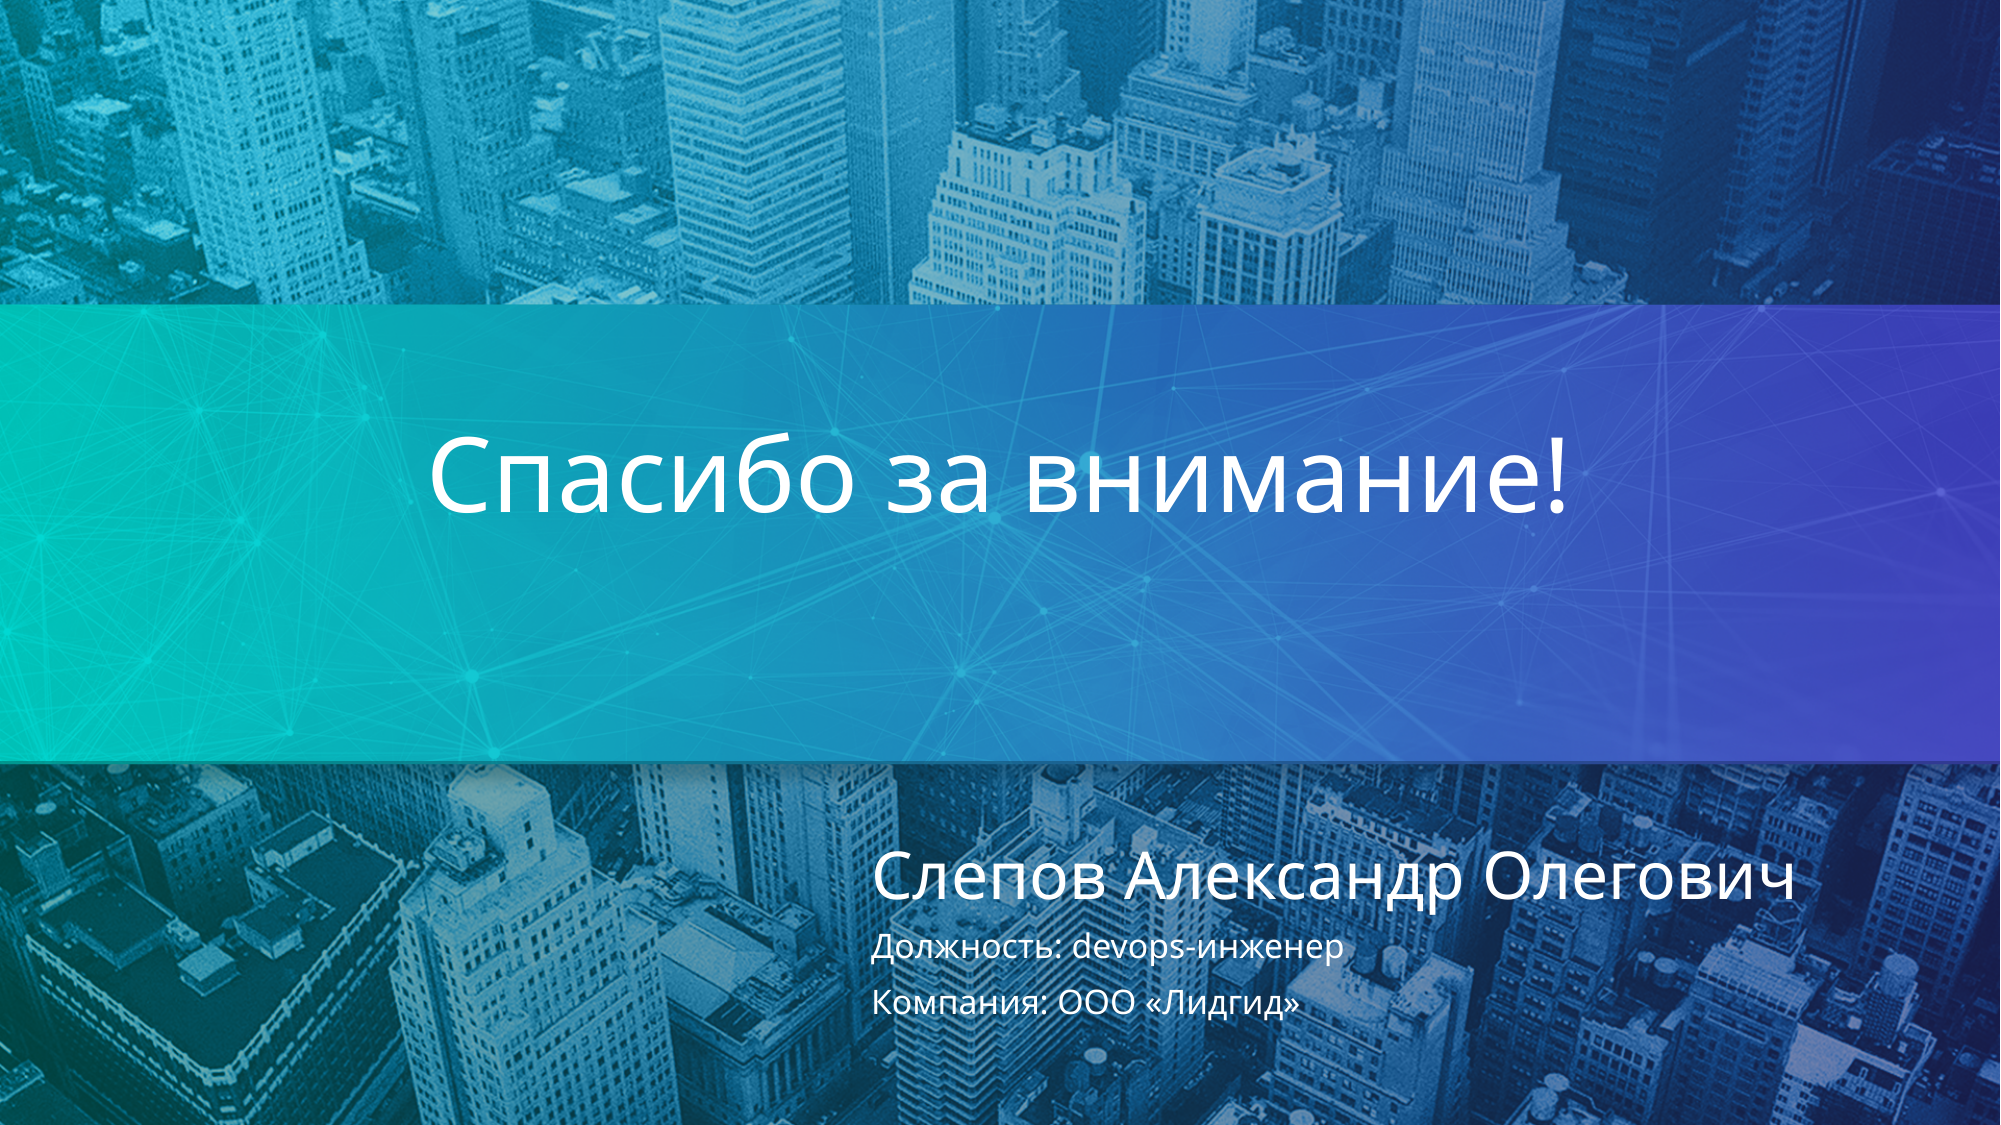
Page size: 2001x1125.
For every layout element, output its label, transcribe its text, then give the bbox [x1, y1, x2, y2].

text_box Должность: devops-инженер [856, 917, 1932, 967]
picture [0, 305, 2000, 761]
text_box [0, 0, 2000, 305]
text_box [0, 761, 2000, 1125]
text_box Компания: ООО «Лидгид» [856, 973, 1932, 1024]
text_box Слепов Александр Олегович [856, 825, 1932, 912]
text_box Спасибо за внимание! [8, 427, 1991, 640]
text_box Слепов Александр Олегович [1435, 868, 1455, 895]
